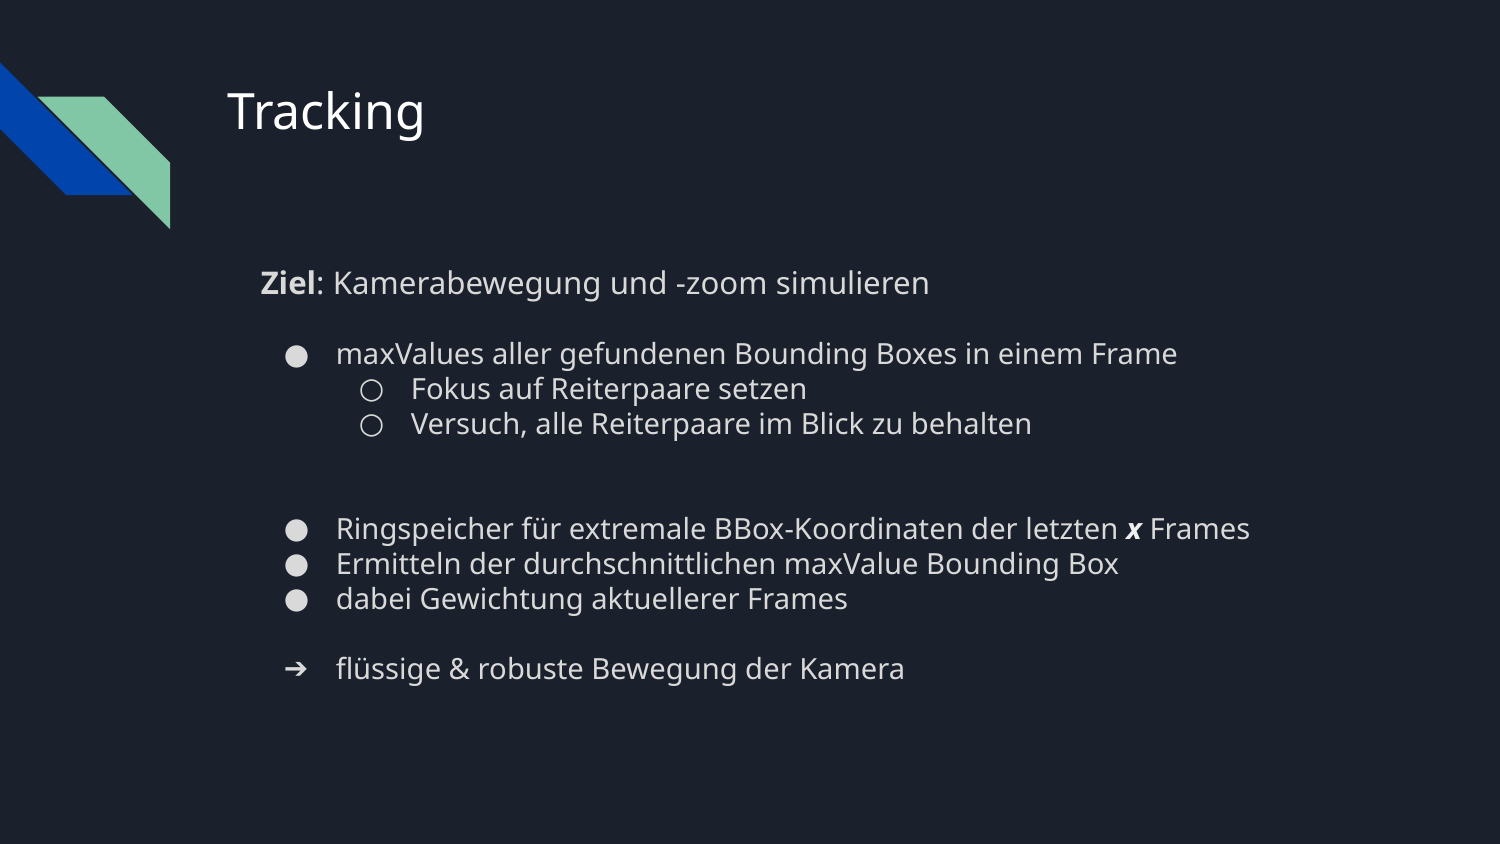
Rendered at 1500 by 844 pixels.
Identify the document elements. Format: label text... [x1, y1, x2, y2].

title Tracking [212, 64, 1368, 215]
text_box Ziel: Kamerabewegung und -zoom simulieren maxValues aller gefundenen Bounding Boxes in einem Frame Fokus auf Reiterpaare setzen Versuch, alle Reiterpaare im Blick zu behalten Ringspeicher für extremale BBox-Koordinaten der letzten x Frames Ermitteln der durchschnittlichen maxValue Bounding Box dabei Gewichtung aktuellerer Frames flüssige & robuste Bewegung der Kamera [245, 247, 1446, 703]
